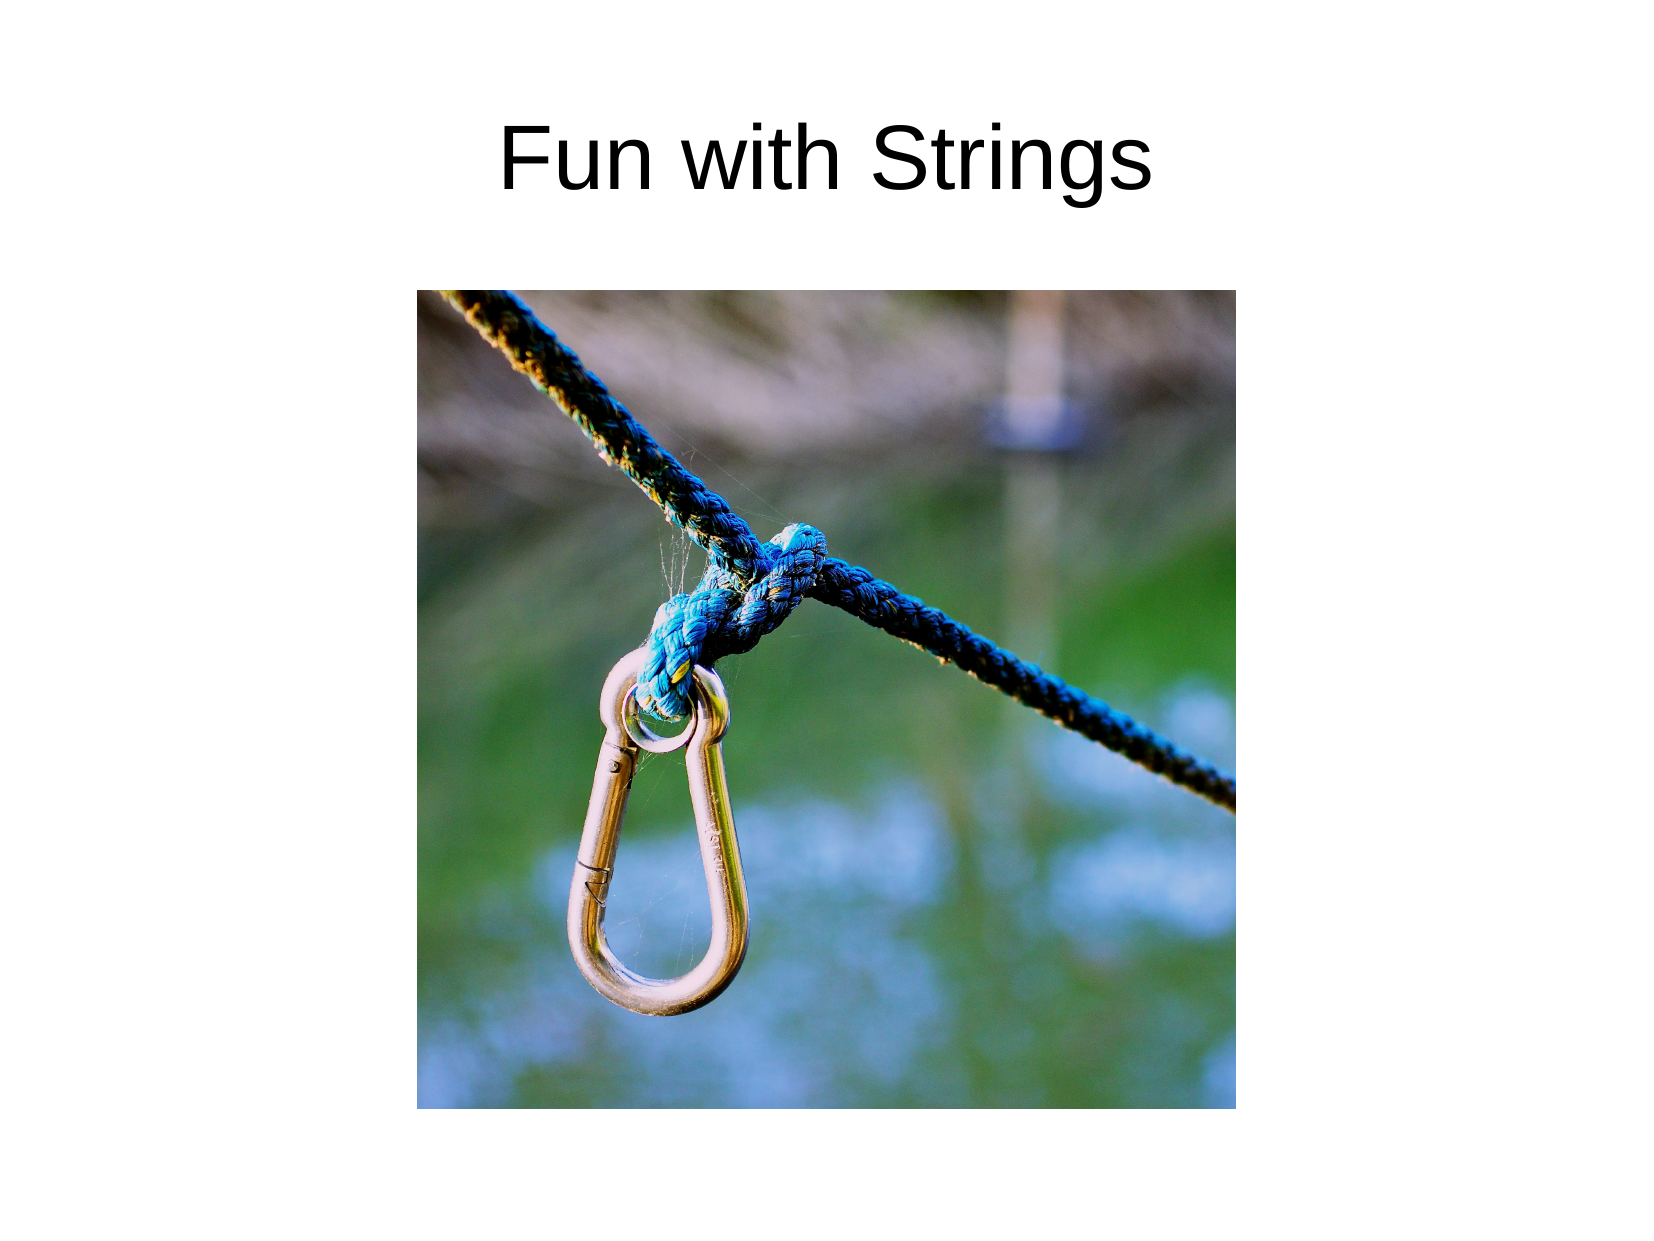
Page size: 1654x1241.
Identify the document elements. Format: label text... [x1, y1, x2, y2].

title Fun with Strings [82, 49, 1571, 257]
picture [417, 290, 1236, 1109]
